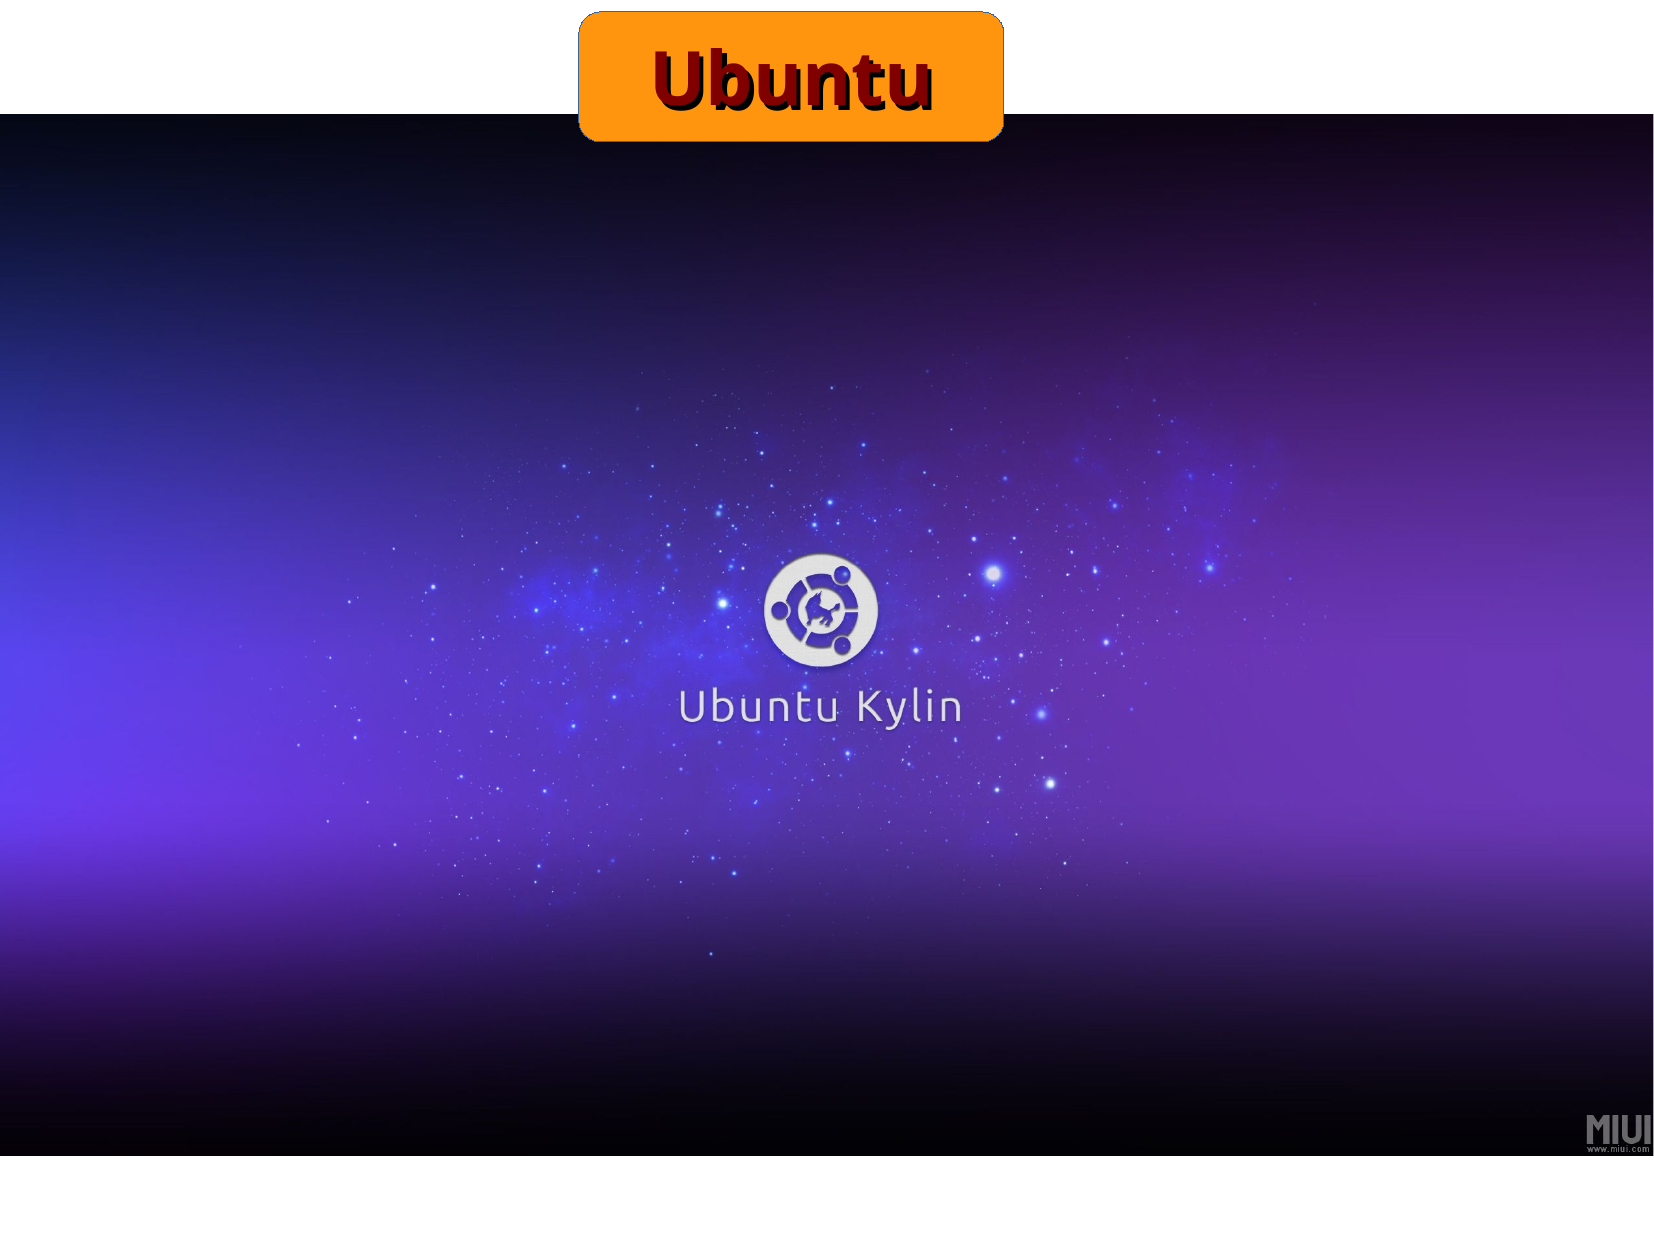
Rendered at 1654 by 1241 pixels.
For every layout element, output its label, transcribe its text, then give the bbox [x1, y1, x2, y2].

picture [0, 114, 1654, 1156]
text_box Ubuntu [578, 11, 1004, 142]
